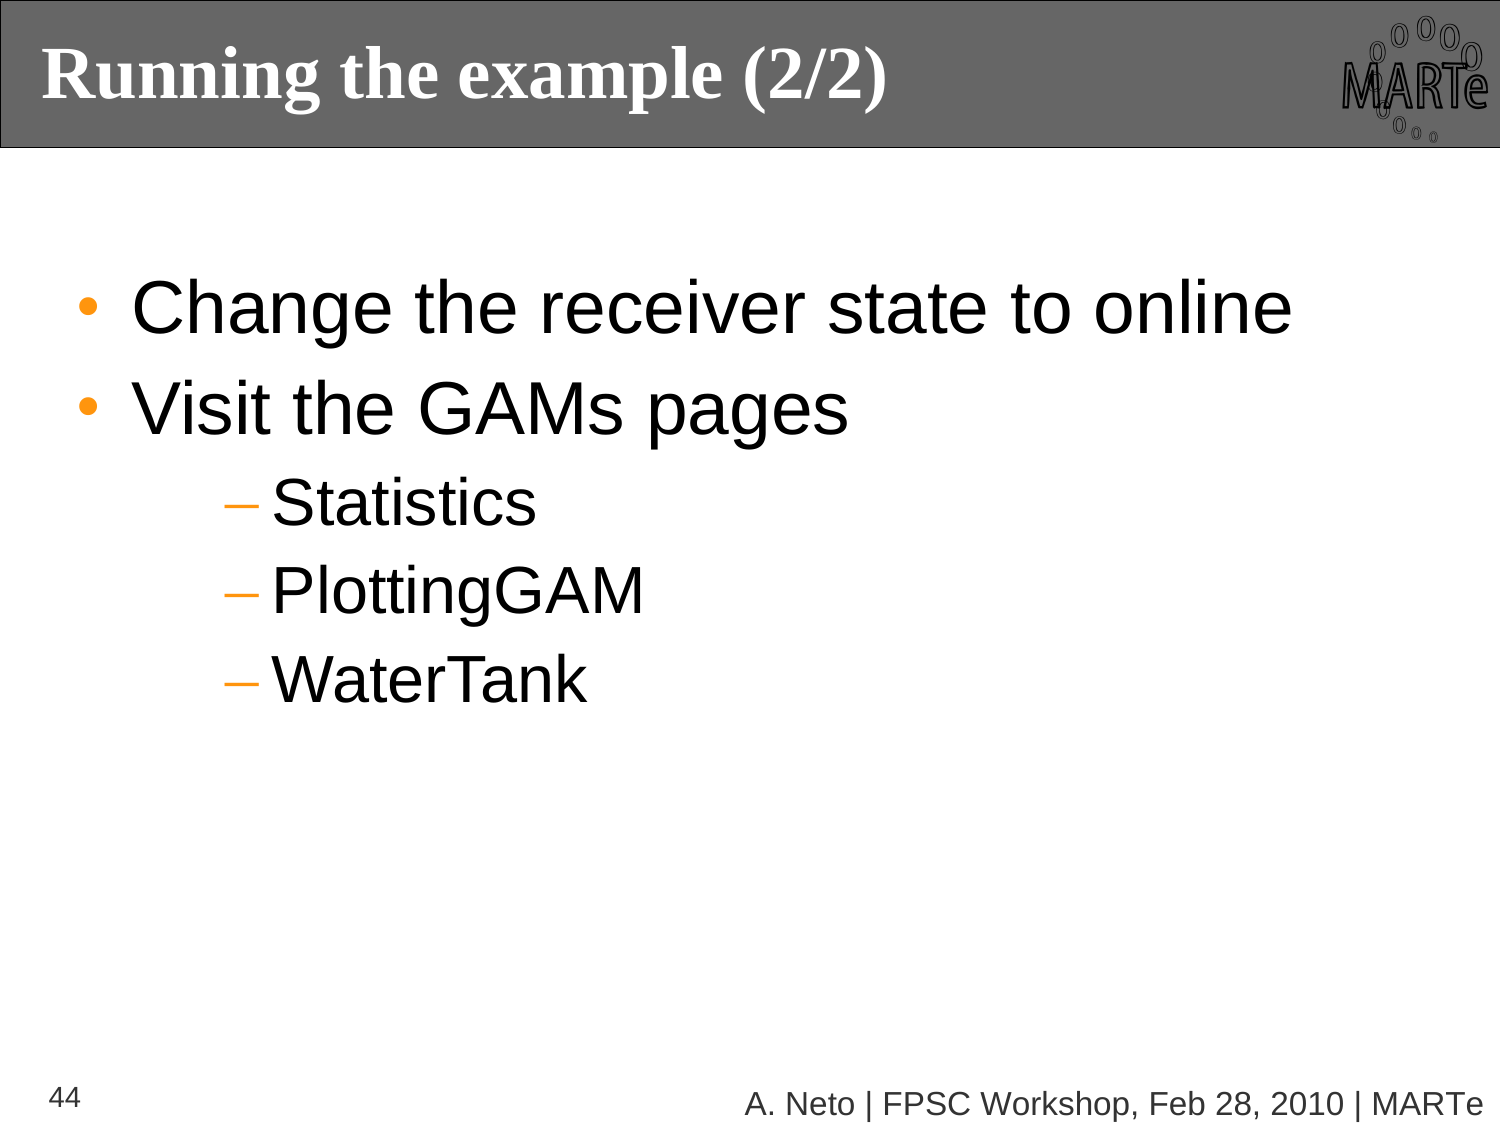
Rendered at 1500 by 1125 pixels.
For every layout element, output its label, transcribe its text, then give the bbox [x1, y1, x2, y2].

picture [1340, 0, 1489, 148]
list Change the receiver state to online Visit the GAMs pages Statistics PlottingGAM WaterTank [75, 262, 1425, 995]
title Running the example (2/2) [41, 7, 1329, 141]
